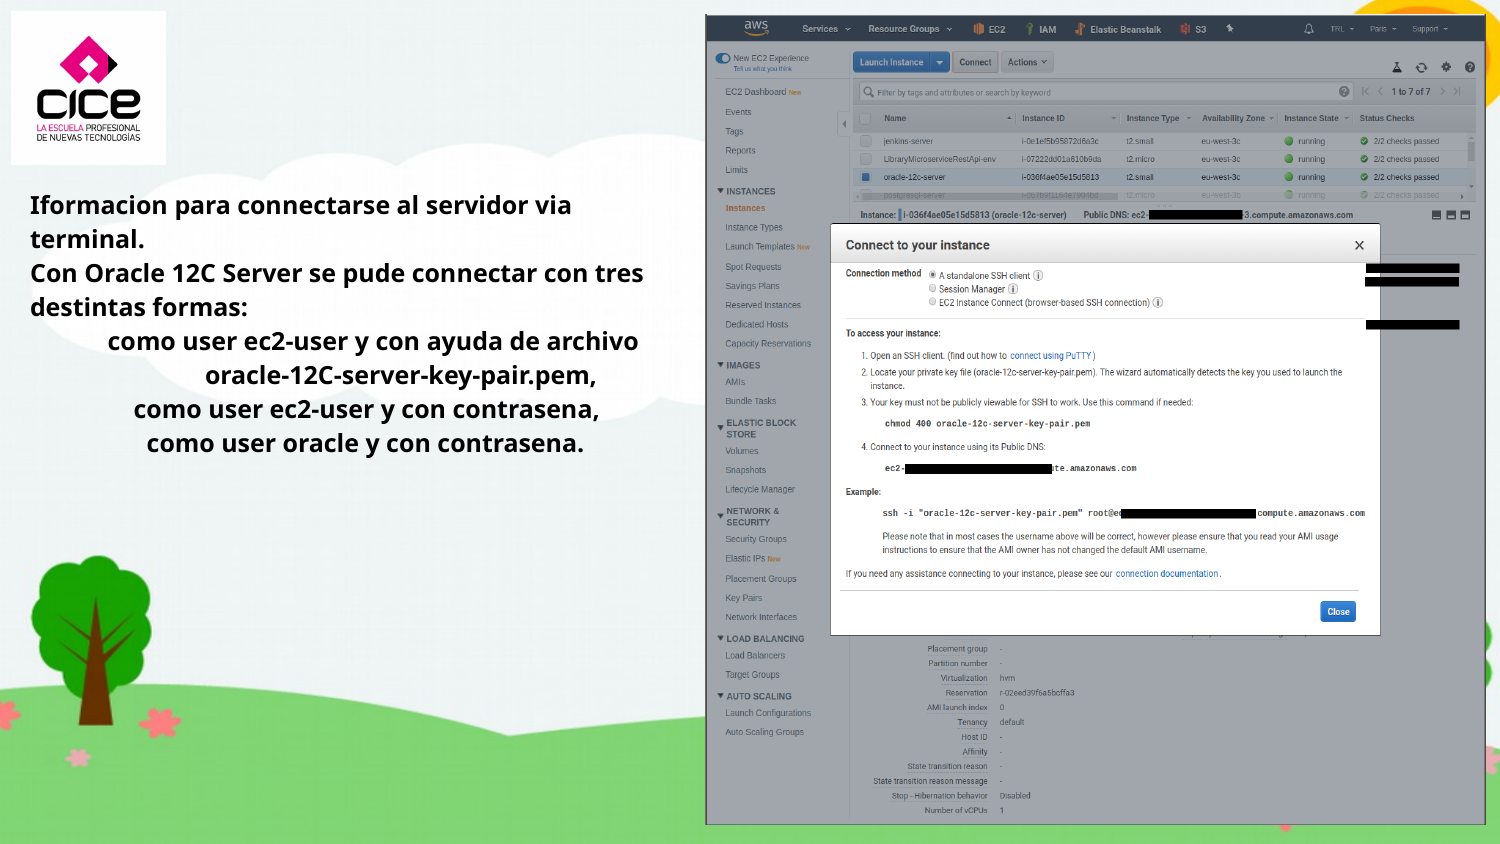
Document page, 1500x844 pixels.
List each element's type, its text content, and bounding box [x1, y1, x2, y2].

picture [0, 0, 1500, 844]
title Iformacion para connectarse al servidor via terminal. Con Oracle 12C Server se pude connectar con tres destintas formas: como user ec2-user y con ayuda de archivo oracle-12C-server-key-pair.pem, como user ec2-user y con contrasena, como user oracle y con contrasena. [30, 227, 676, 421]
